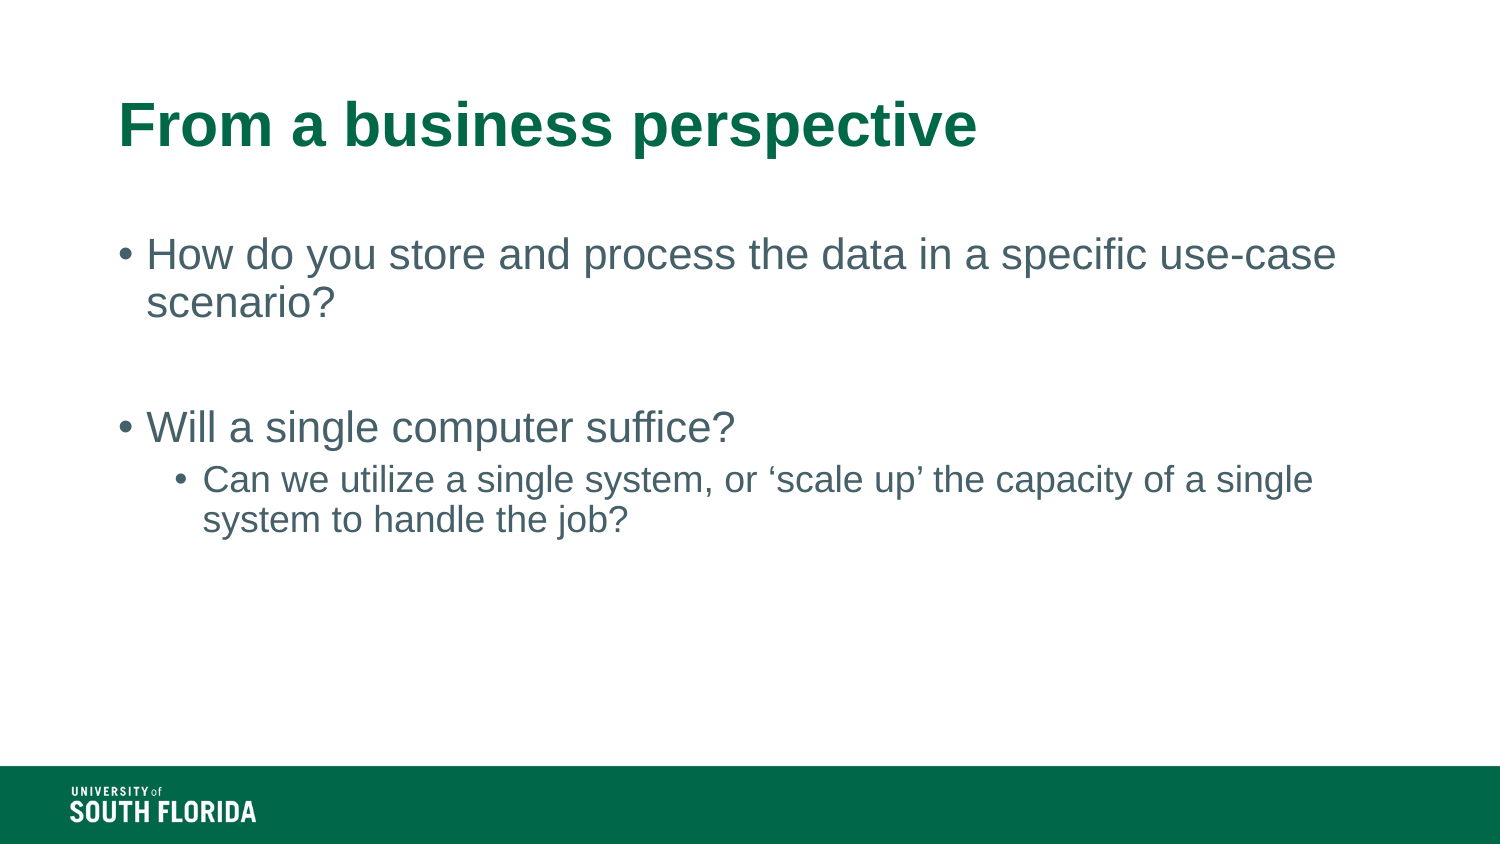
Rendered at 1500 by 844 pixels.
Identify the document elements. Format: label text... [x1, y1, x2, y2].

picture [0, 0, 1500, 844]
list How do you store and process the data in a specific use-case scenario? Will a single computer suffice? Can we utilize a single system, or ‘scale up’ the capacity of a single system to handle the job? [103, 224, 1397, 760]
title From a business perspective [103, 44, 1397, 208]
